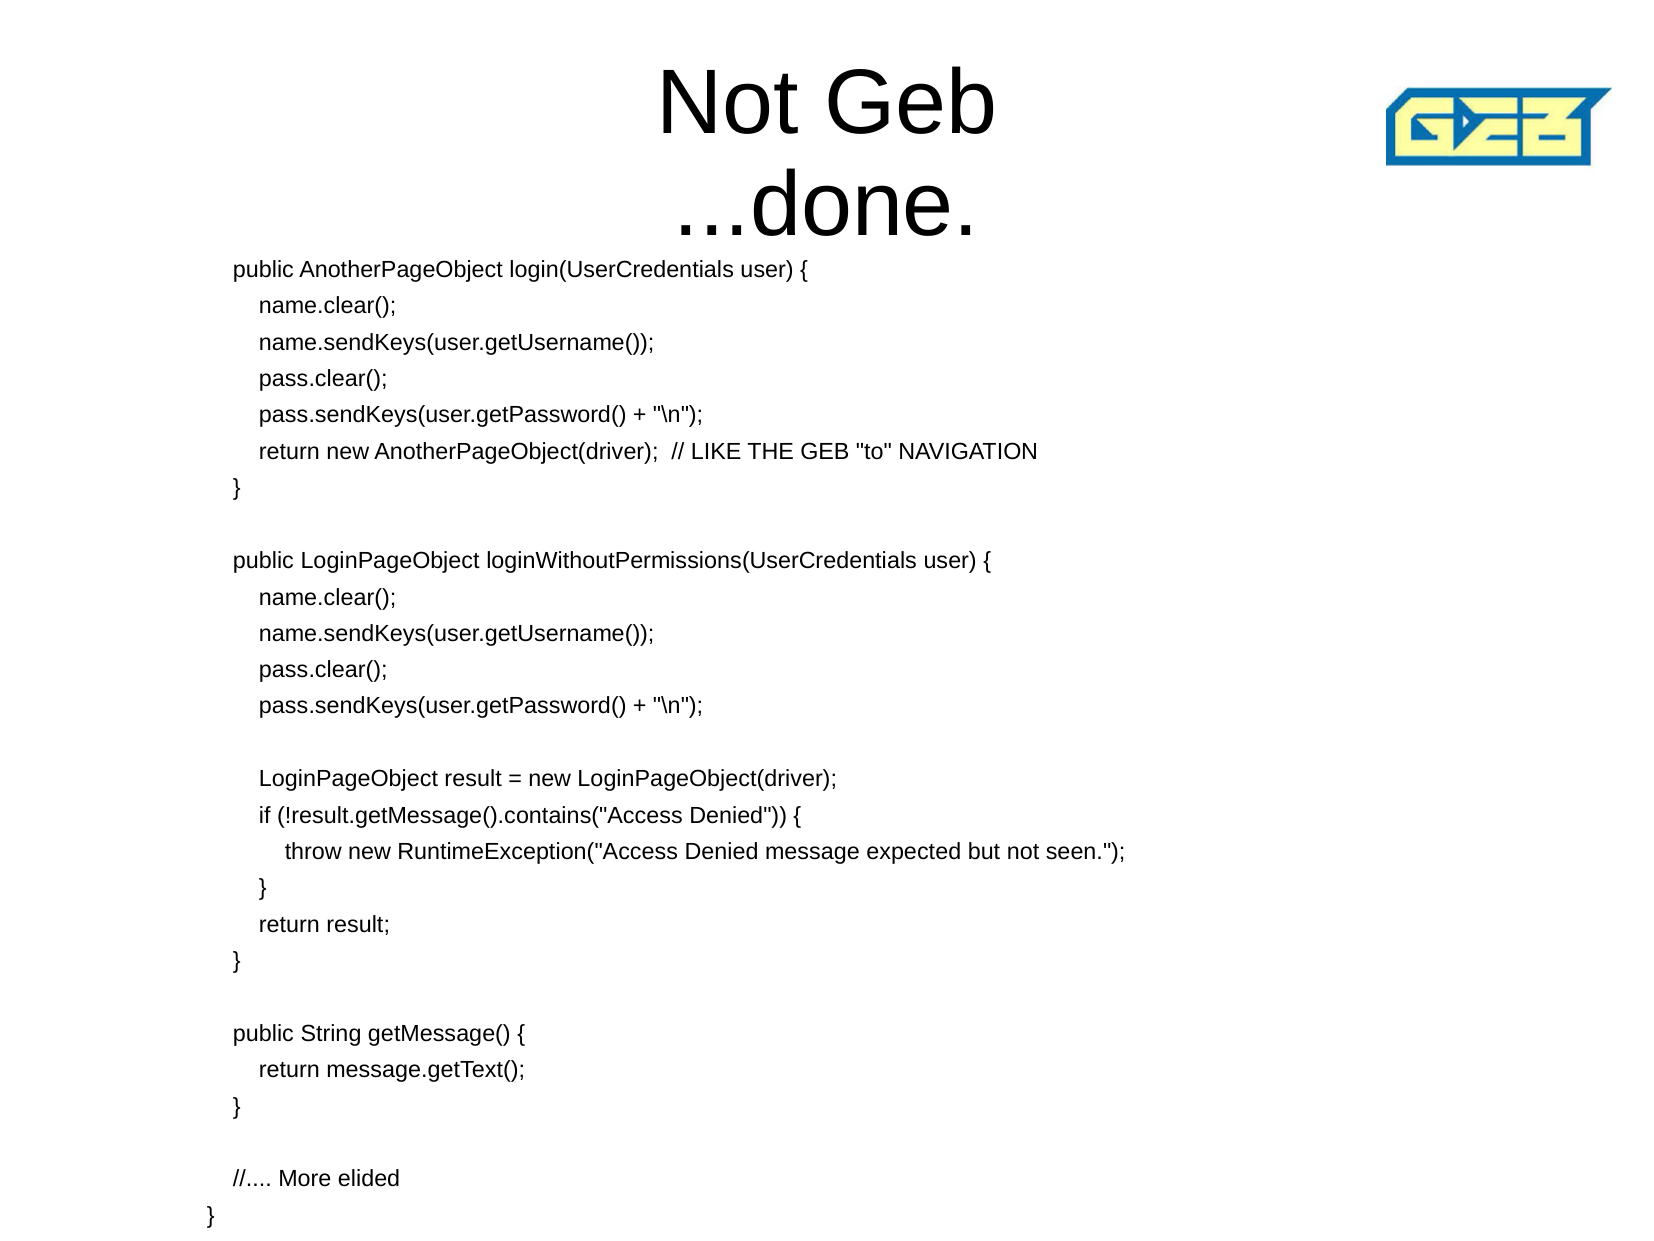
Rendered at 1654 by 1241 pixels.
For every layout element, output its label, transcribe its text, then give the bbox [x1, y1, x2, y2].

list public AnotherPageObject login(UserCredentials user) { name.clear(); name.sendKeys(user.getUsername()); pass.clear(); pass.sendKeys(user.getPassword() + "\n"); return new AnotherPageObject(driver); // LIKE THE GEB "to" NAVIGATION } public LoginPageObject loginWithoutPermissions(UserCredentials user) { name.clear(); name.sendKeys(user.getUsername()); pass.clear(); pass.sendKeys(user.getPassword() + "\n"); LoginPageObject result = new LoginPageObject(driver); if (!result.getMessage().contains("Access Denied")) { throw new RuntimeException("Access Denied message expected but not seen."); } return result; } public String getMessage() { return message.getText(); } //.... More elided } [206, 256, 1381, 1232]
picture [1386, 14, 1612, 240]
title Not Geb ...done. [82, 49, 1571, 257]
